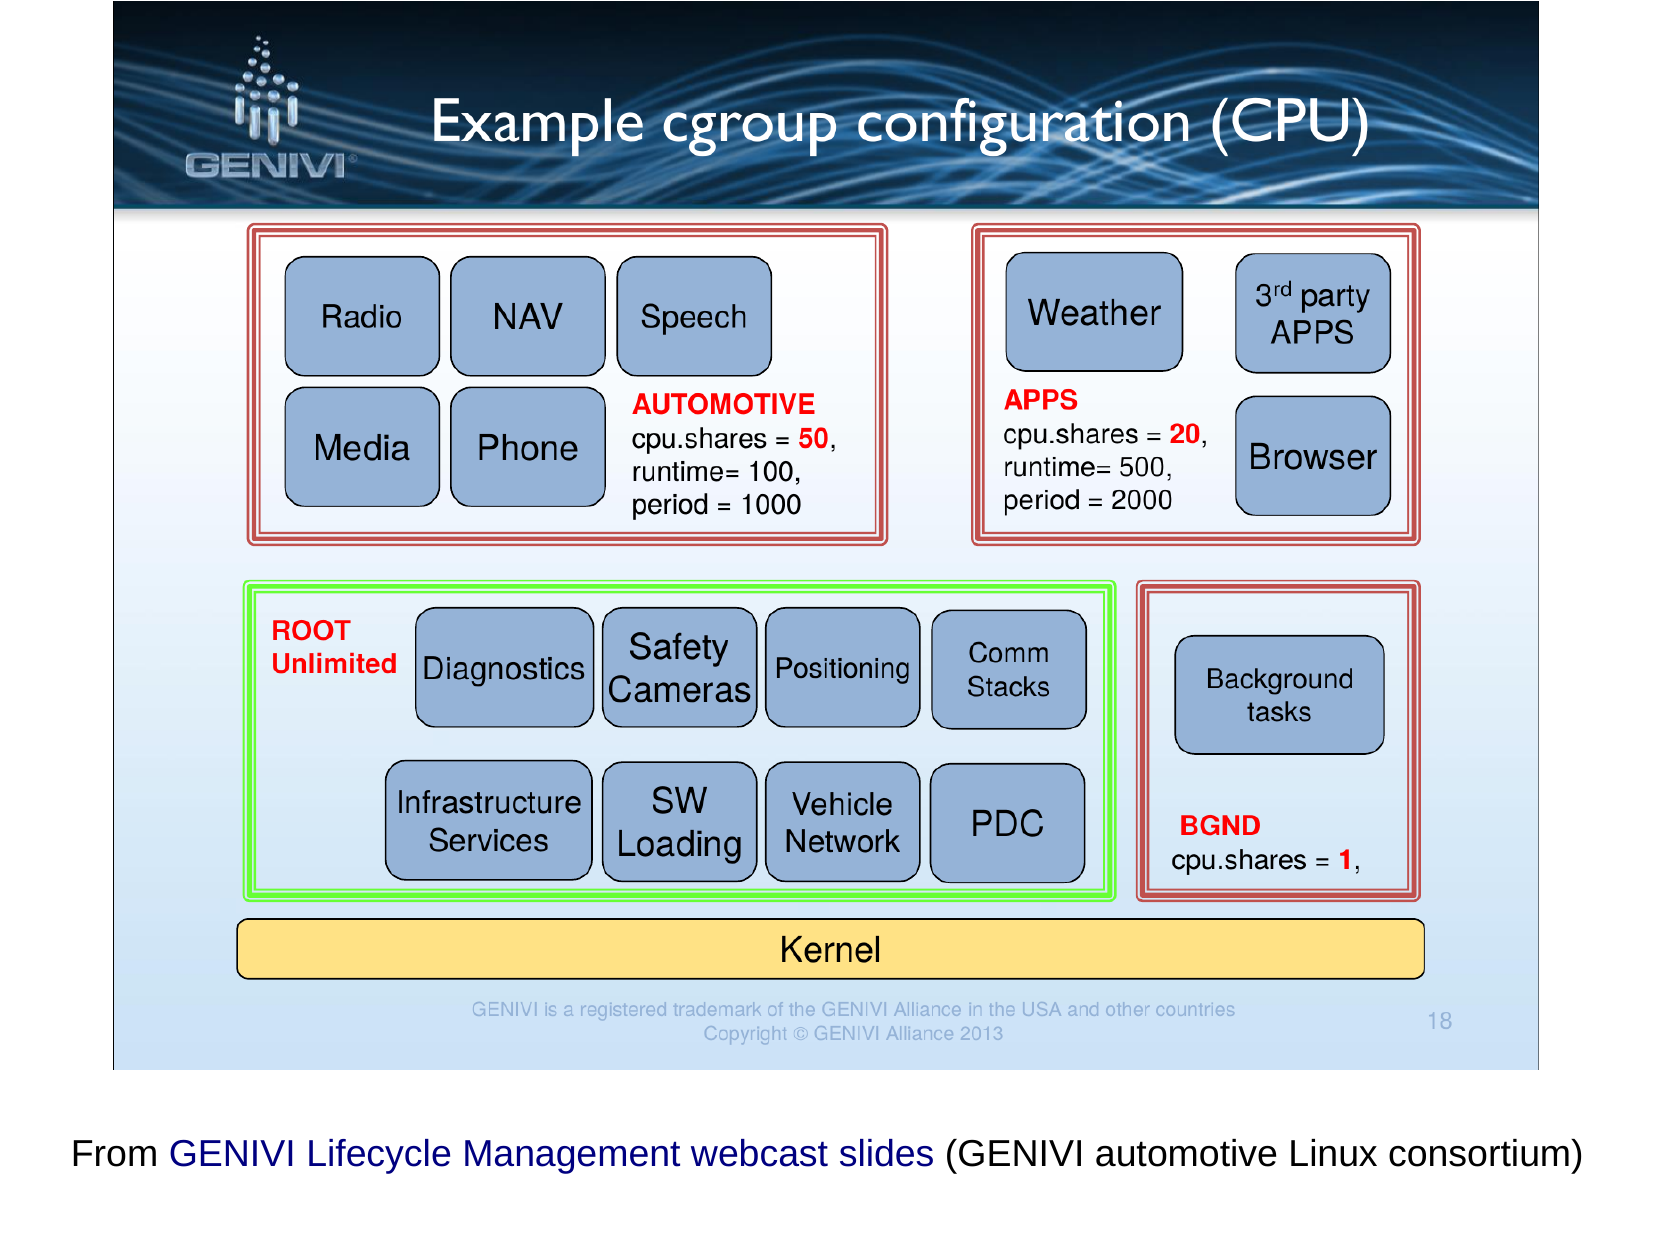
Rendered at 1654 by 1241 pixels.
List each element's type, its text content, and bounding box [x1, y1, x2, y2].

text_box From GENIVI Lifecycle Management webcast slides (GENIVI automotive Linux consortium) [56, 1125, 1597, 1182]
picture [113, 1, 1539, 1070]
